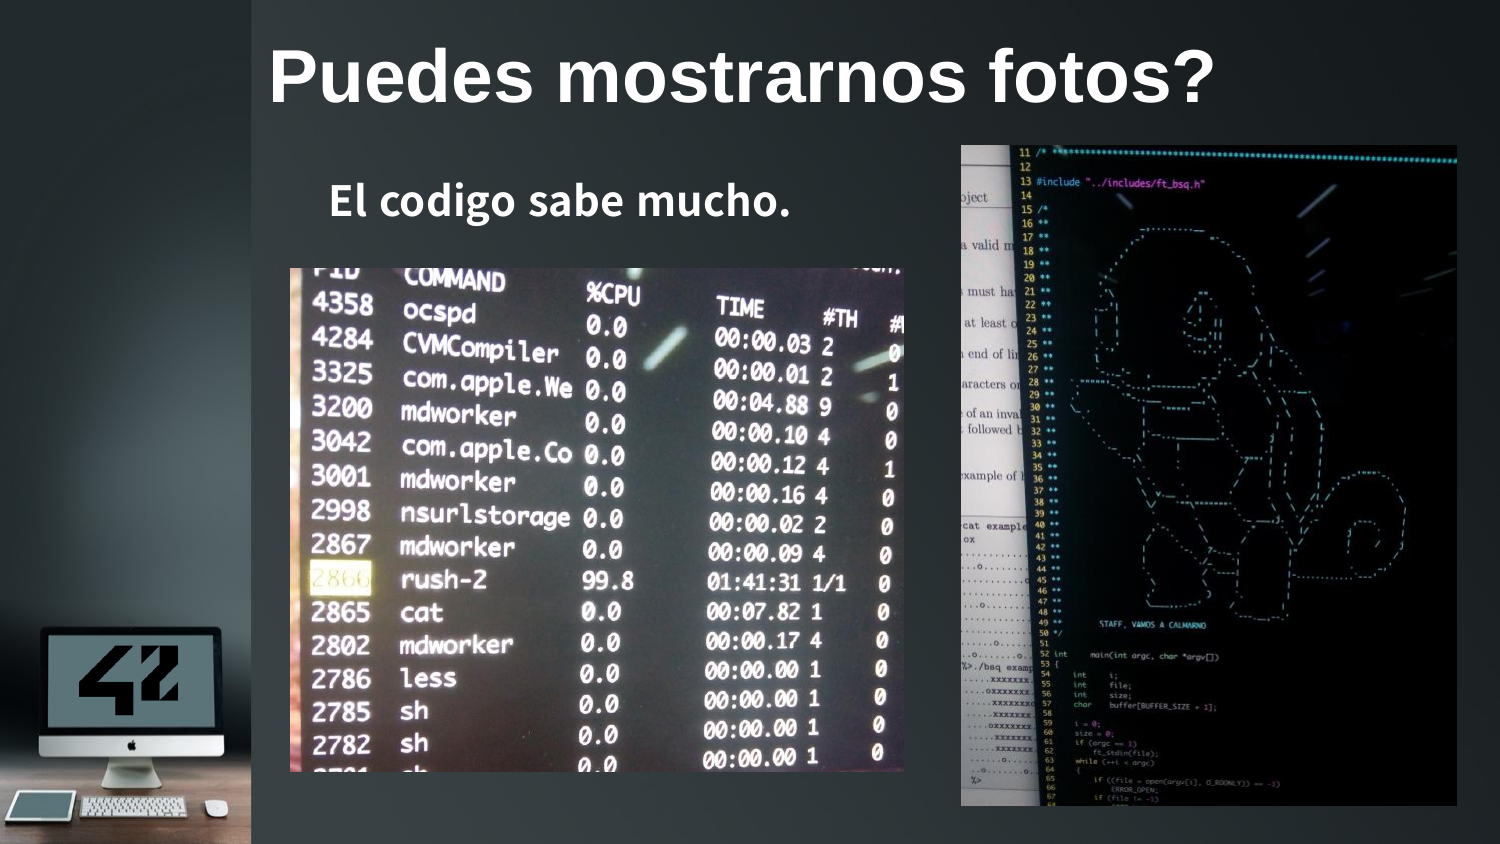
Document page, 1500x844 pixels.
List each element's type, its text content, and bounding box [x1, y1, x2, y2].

picture [0, 0, 1500, 844]
title Puedes mostrarnos fotos? [253, 0, 1500, 146]
list El codigo sabe mucho. [313, 161, 961, 238]
